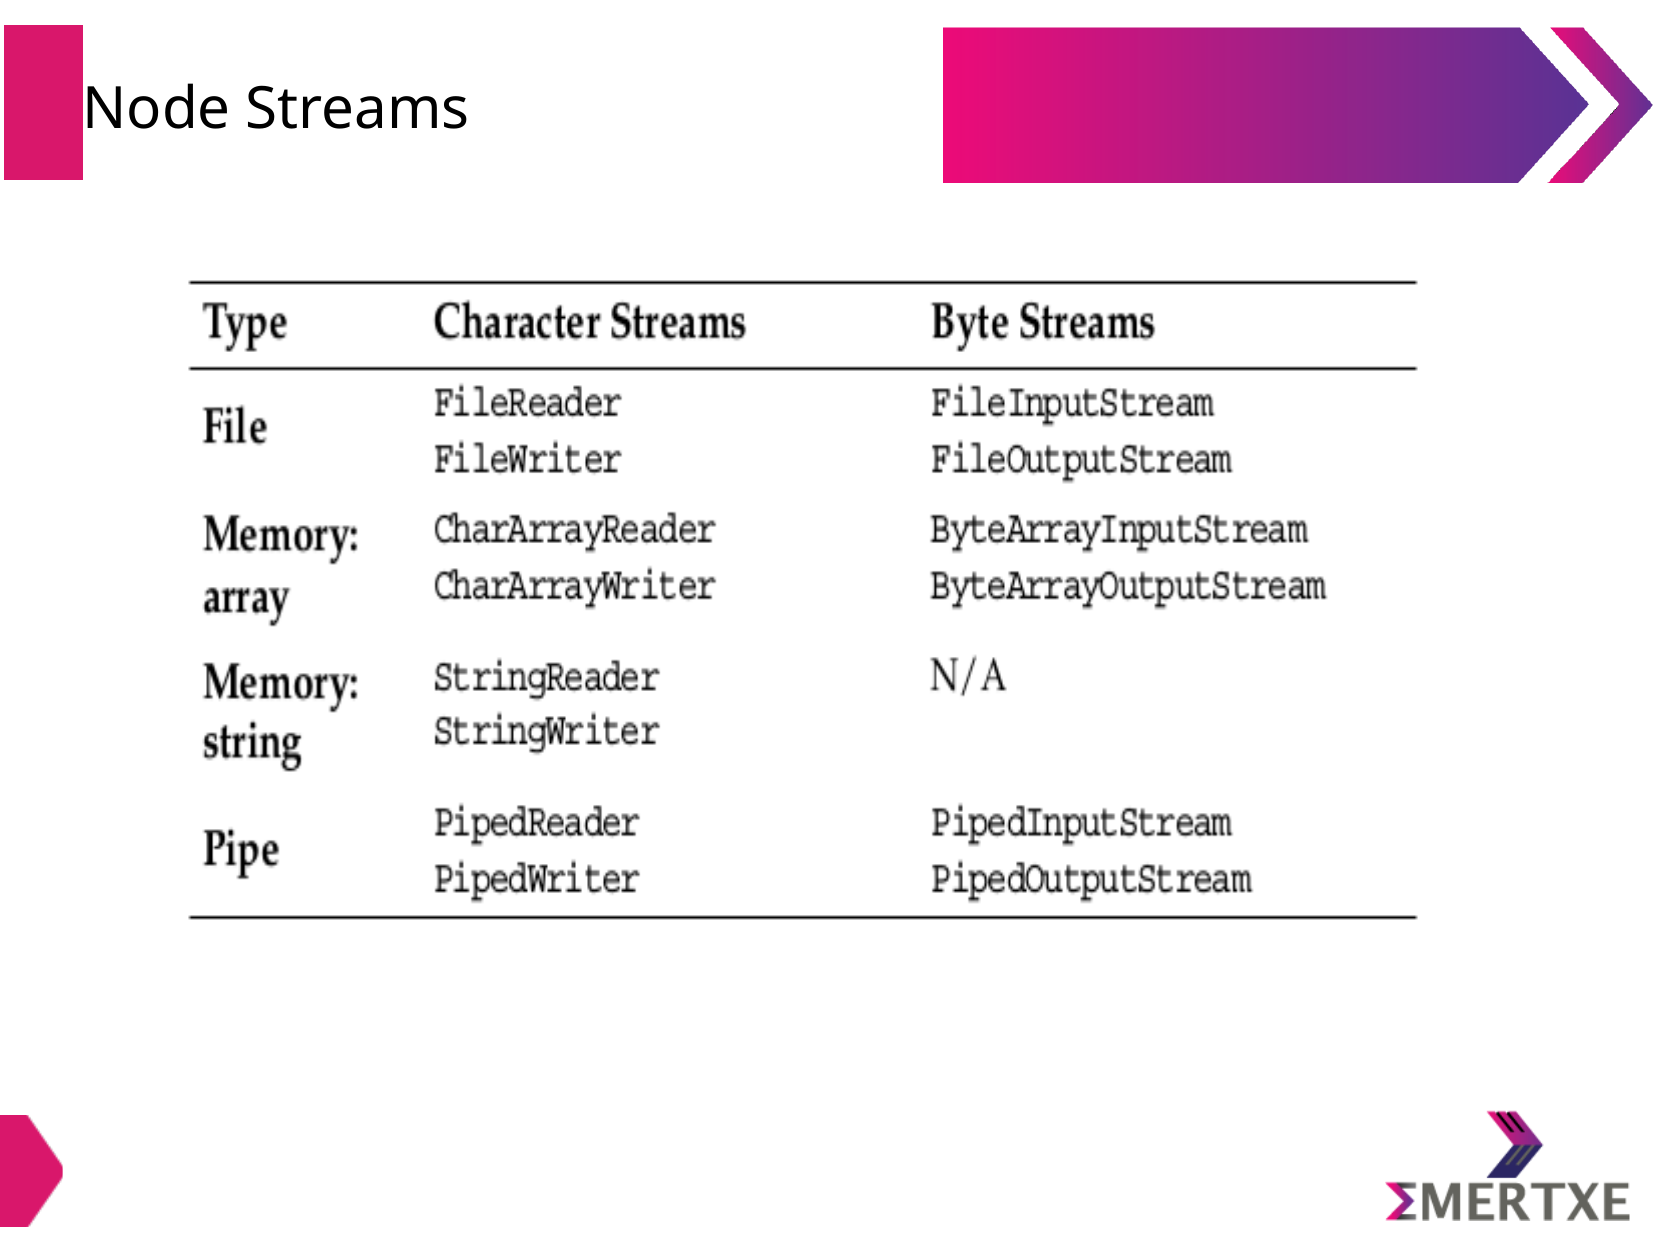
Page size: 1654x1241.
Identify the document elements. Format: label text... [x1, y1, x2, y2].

picture [135, 239, 1456, 961]
picture [1385, 1107, 1631, 1221]
picture [1571, 27, 1653, 183]
title Node Streams [82, 2, 1571, 210]
